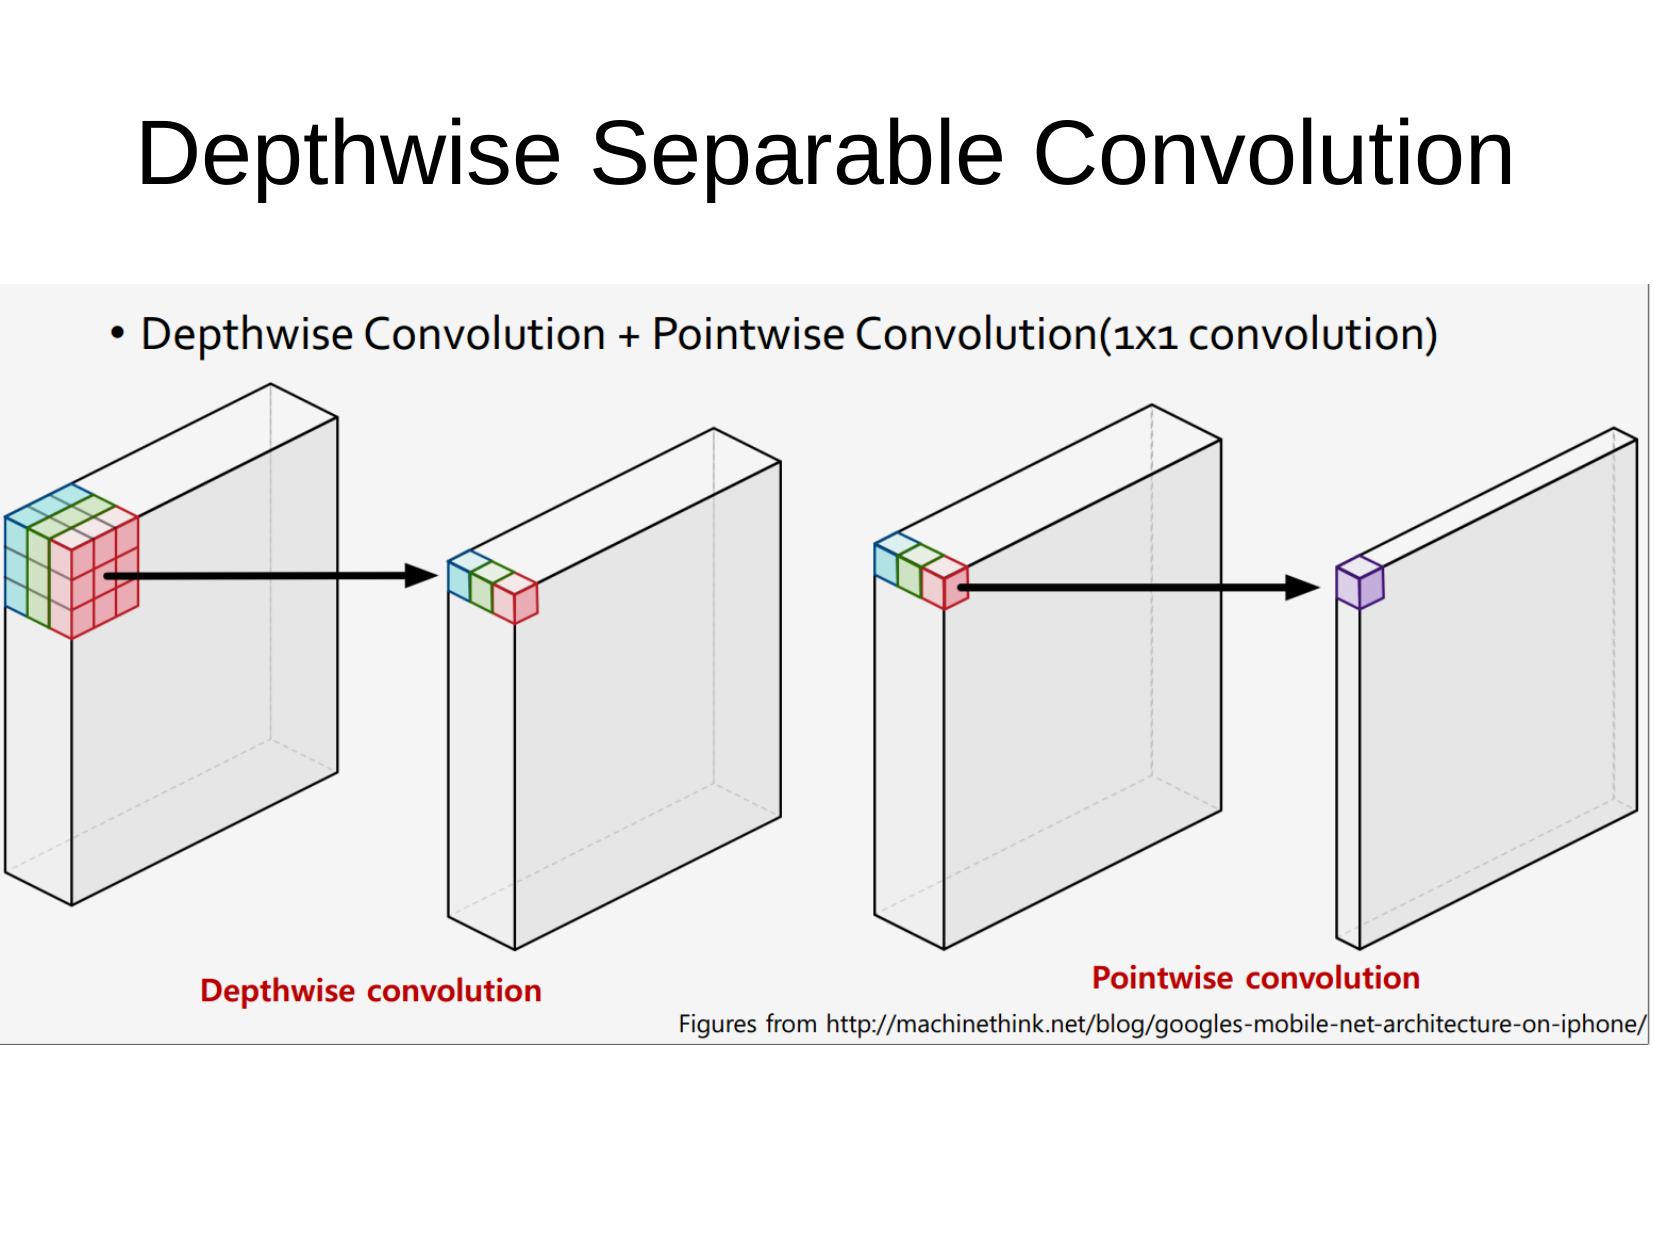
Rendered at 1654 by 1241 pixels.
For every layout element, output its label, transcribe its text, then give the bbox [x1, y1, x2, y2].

picture [0, 284, 1650, 1045]
title Depthwise Separable Convolution [82, 49, 1571, 257]
